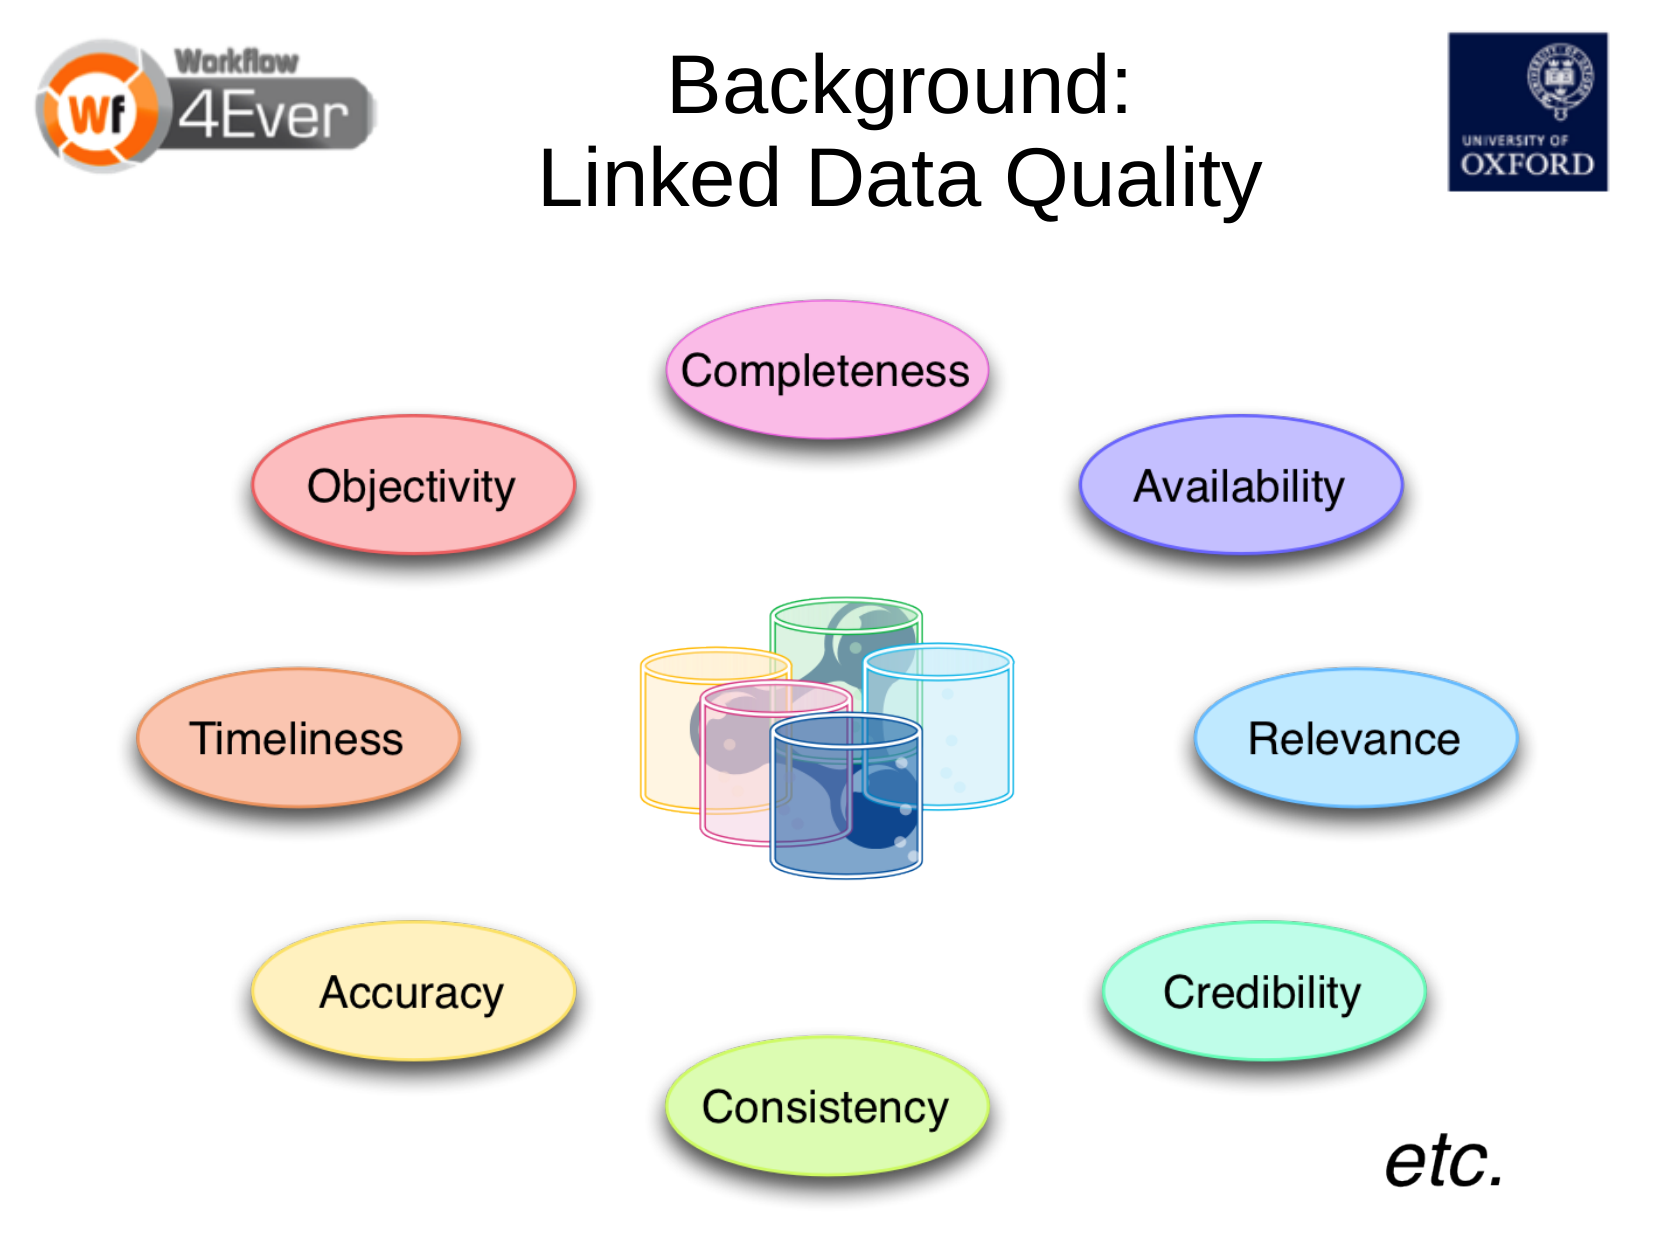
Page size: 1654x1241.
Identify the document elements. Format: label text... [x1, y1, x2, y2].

title Background: Linked Data Quality [354, 31, 1447, 231]
picture [1446, 29, 1612, 194]
picture [29, 33, 354, 181]
picture [100, 275, 1553, 1223]
